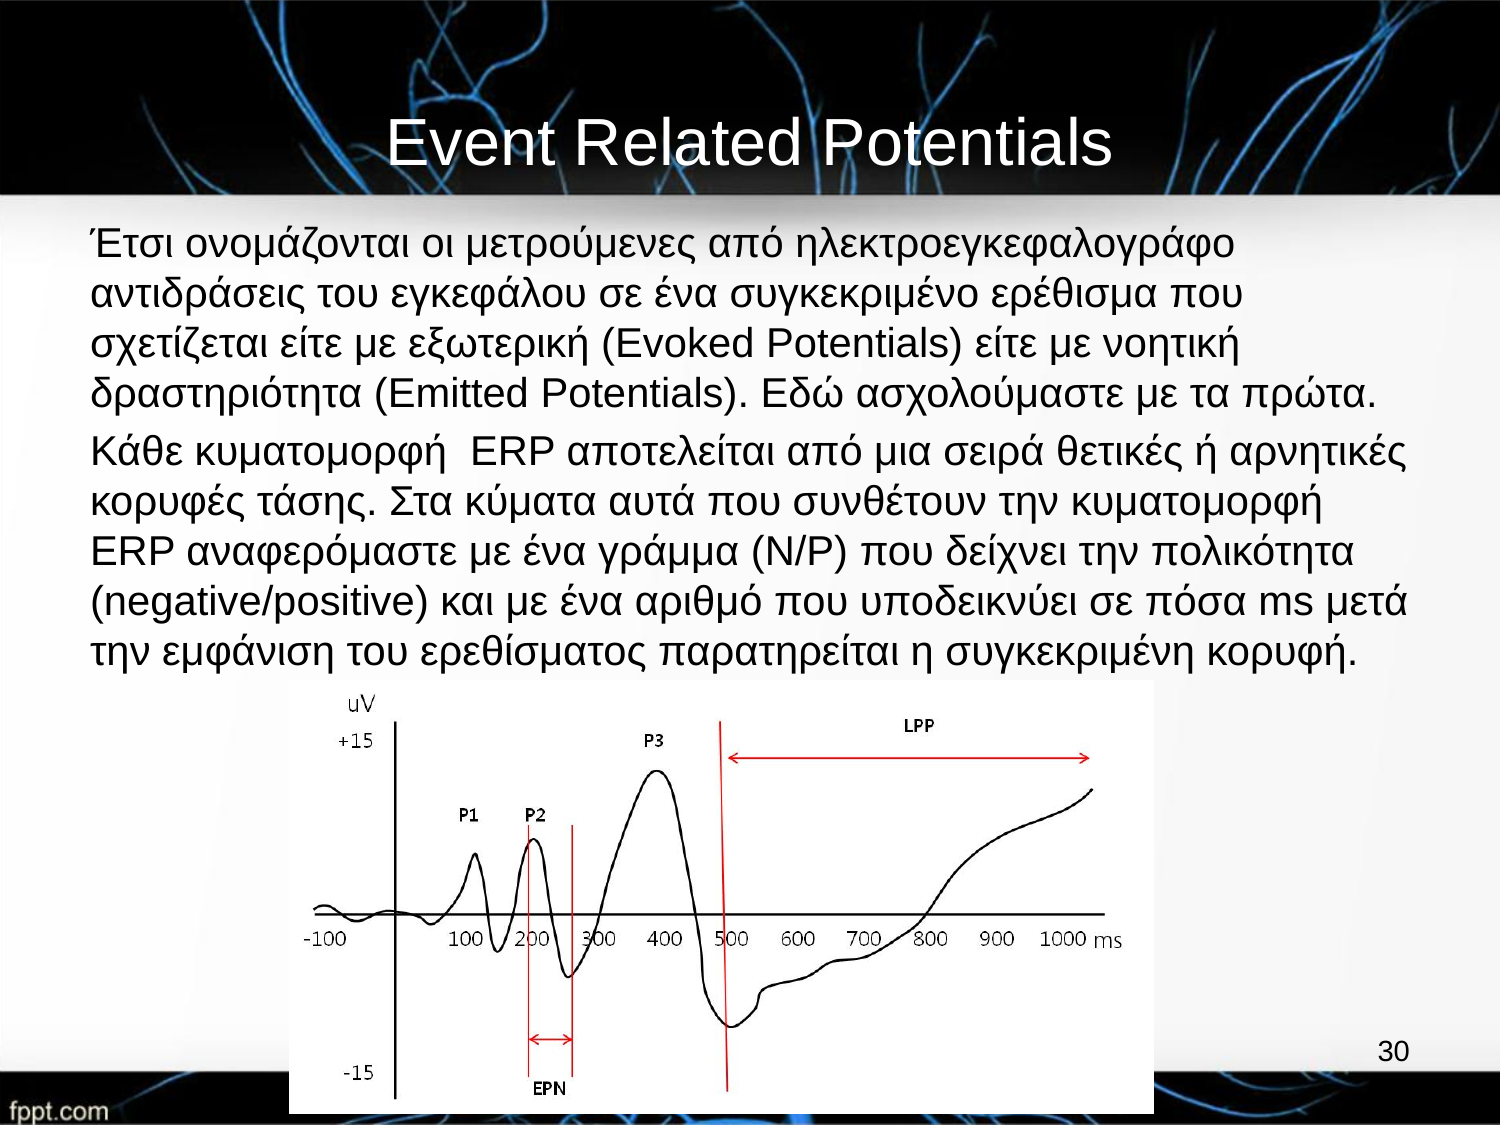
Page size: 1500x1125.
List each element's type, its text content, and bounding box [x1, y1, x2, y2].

list Έτσι ονομάζονται οι μετρούμενες από ηλεκτροεγκεφαλογράφο αντιδράσεις του εγκεφάλου σε ένα συγκεκριμένο ερέθισμα που σχετίζεται είτε με εξωτερική (Εvoked Potentials) είτε με νοητική δραστηριότητα (Emitted Potentials). Εδώ ασχολούμαστε με τα πρώτα. Κάθε κυματομορφή ERP αποτελείται από μια σειρά θετικές ή αρνητικές κορυφές τάσης. Στα κύματα αυτά που συνθέτουν την κυματομορφή ERP αναφερόμαστε με ένα γράμμα (N/P) που δείχνει την πολικότητα (negative/positive) και με ένα αριθμό που υποδεικνύει σε πόσα ms μετά την εμφάνιση του ερεθίσματος παρατηρείται η συγκεκριμένη κορυφή. [75, 208, 1425, 951]
title Event Related Potentials [75, 45, 1425, 208]
picture [0, 0, 1500, 1125]
